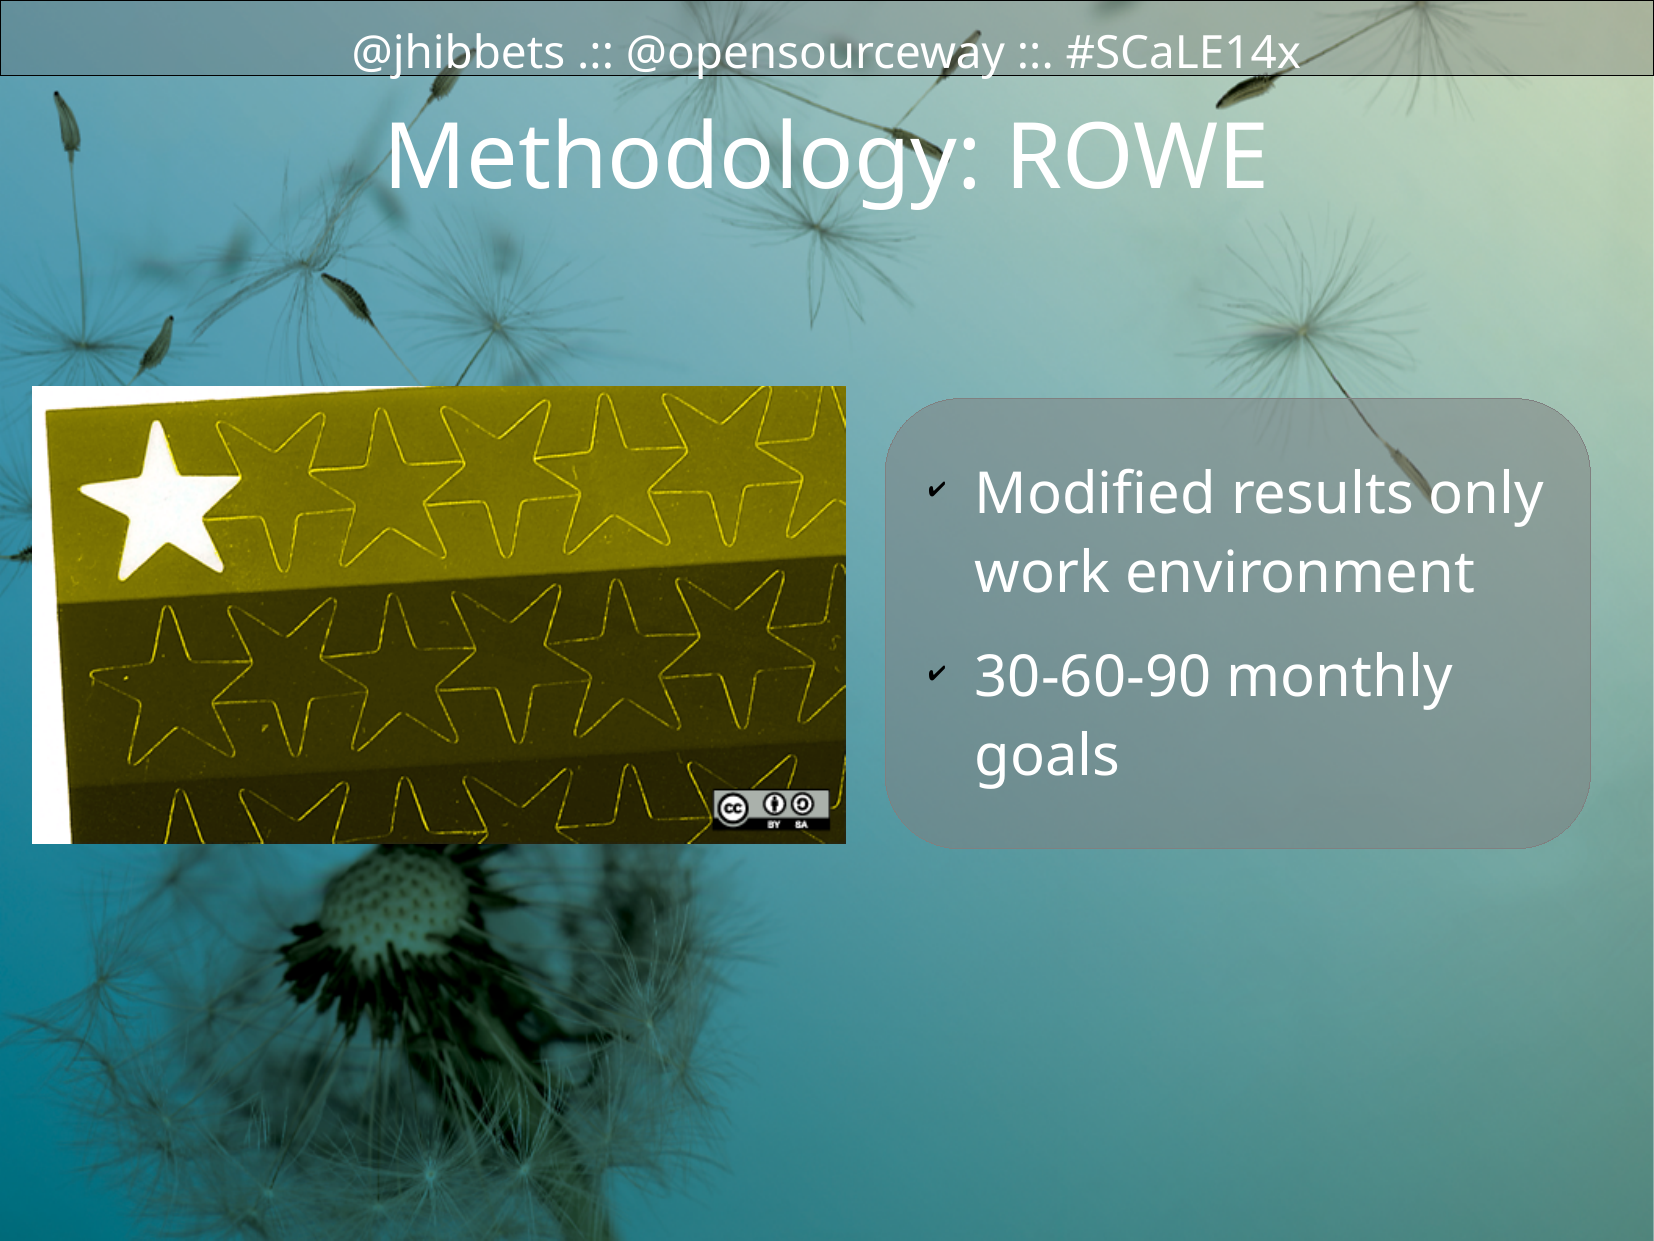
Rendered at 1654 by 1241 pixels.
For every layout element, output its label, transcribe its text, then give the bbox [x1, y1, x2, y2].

title Methodology: ROWE [82, 49, 1571, 257]
list Modified results only work environment 30-60-90 monthly goals [913, 451, 1551, 855]
picture [0, 76, 1654, 1241]
text_box [885, 398, 1591, 840]
